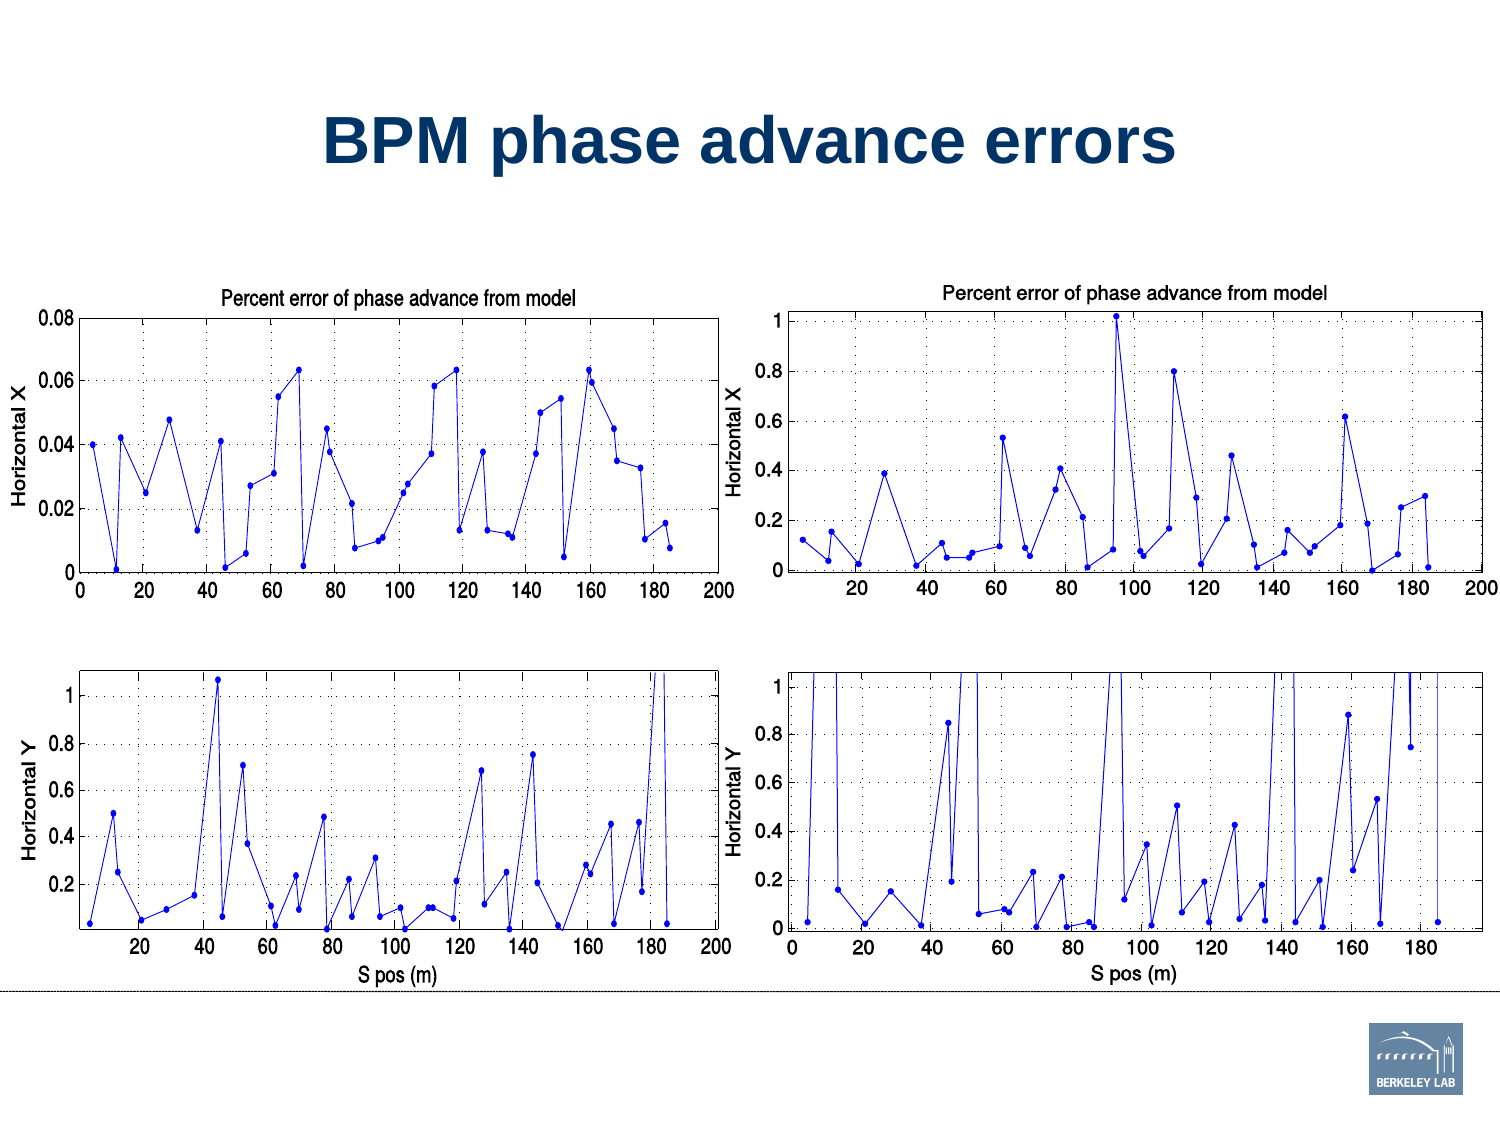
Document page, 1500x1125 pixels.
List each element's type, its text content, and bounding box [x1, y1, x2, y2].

picture [1369, 1023, 1463, 1095]
picture [6, 285, 1498, 991]
title BPM phase advance errors [111, 42, 1389, 231]
